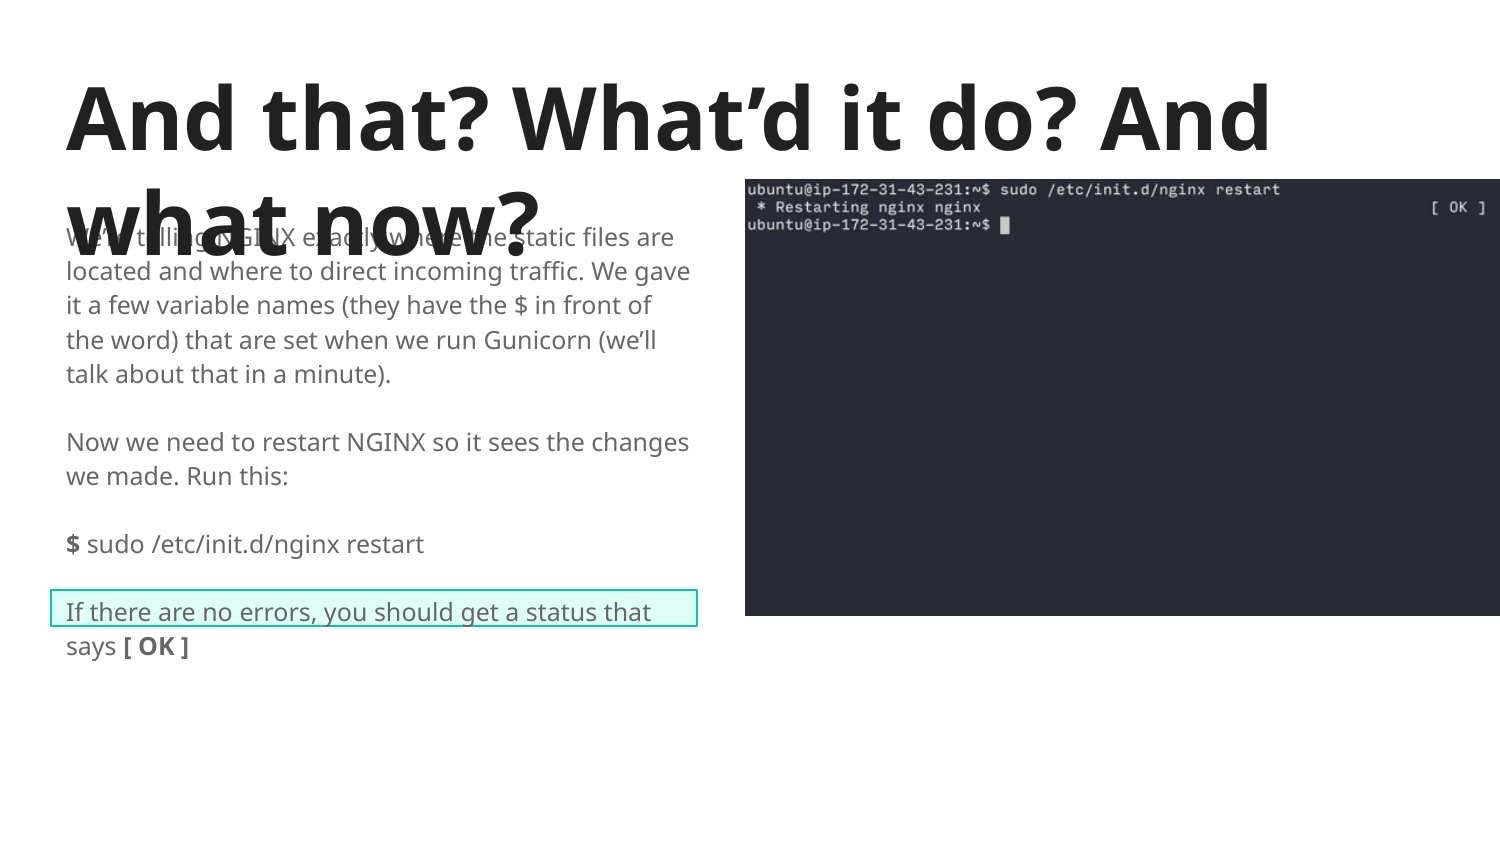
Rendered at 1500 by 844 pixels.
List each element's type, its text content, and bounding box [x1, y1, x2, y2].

picture [745, 179, 1500, 616]
title And that? What’d it do? And what now? [51, 48, 1449, 180]
list We’re telling NGINX exactly where the static files are located and where to direct incoming traffic. We gave it a few variable names (they have the $ in front of the word) that are set when we run Gunicorn (we’ll talk about that in a minute). Now we need to restart NGINX so it sees the changes we made. Run this: $ sudo /etc/init.d/nginx restart If there are no errors, you should get a status that says [ OK ] [51, 201, 708, 750]
